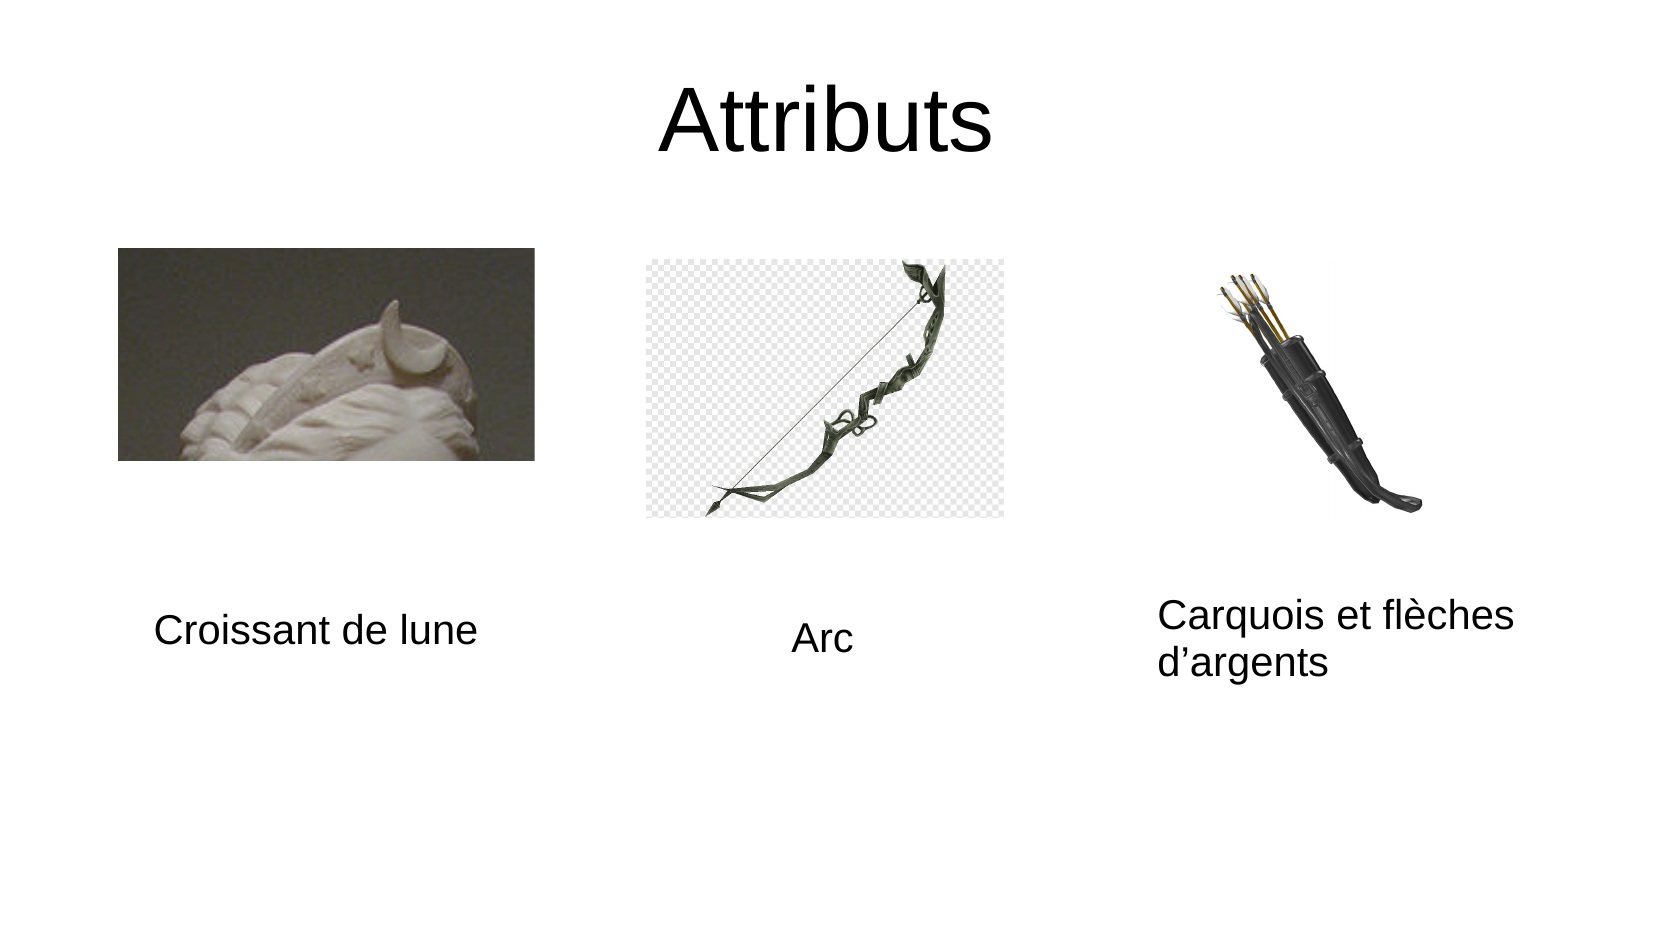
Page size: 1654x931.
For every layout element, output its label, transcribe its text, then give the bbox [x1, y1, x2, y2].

picture [118, 248, 535, 461]
title Attributs [82, 37, 1571, 193]
list Carquois et flèches d’argents [1086, 592, 1566, 686]
picture [646, 259, 1004, 518]
list Arc [720, 614, 875, 662]
list Croissant de lune [82, 602, 532, 694]
picture [1203, 262, 1453, 520]
